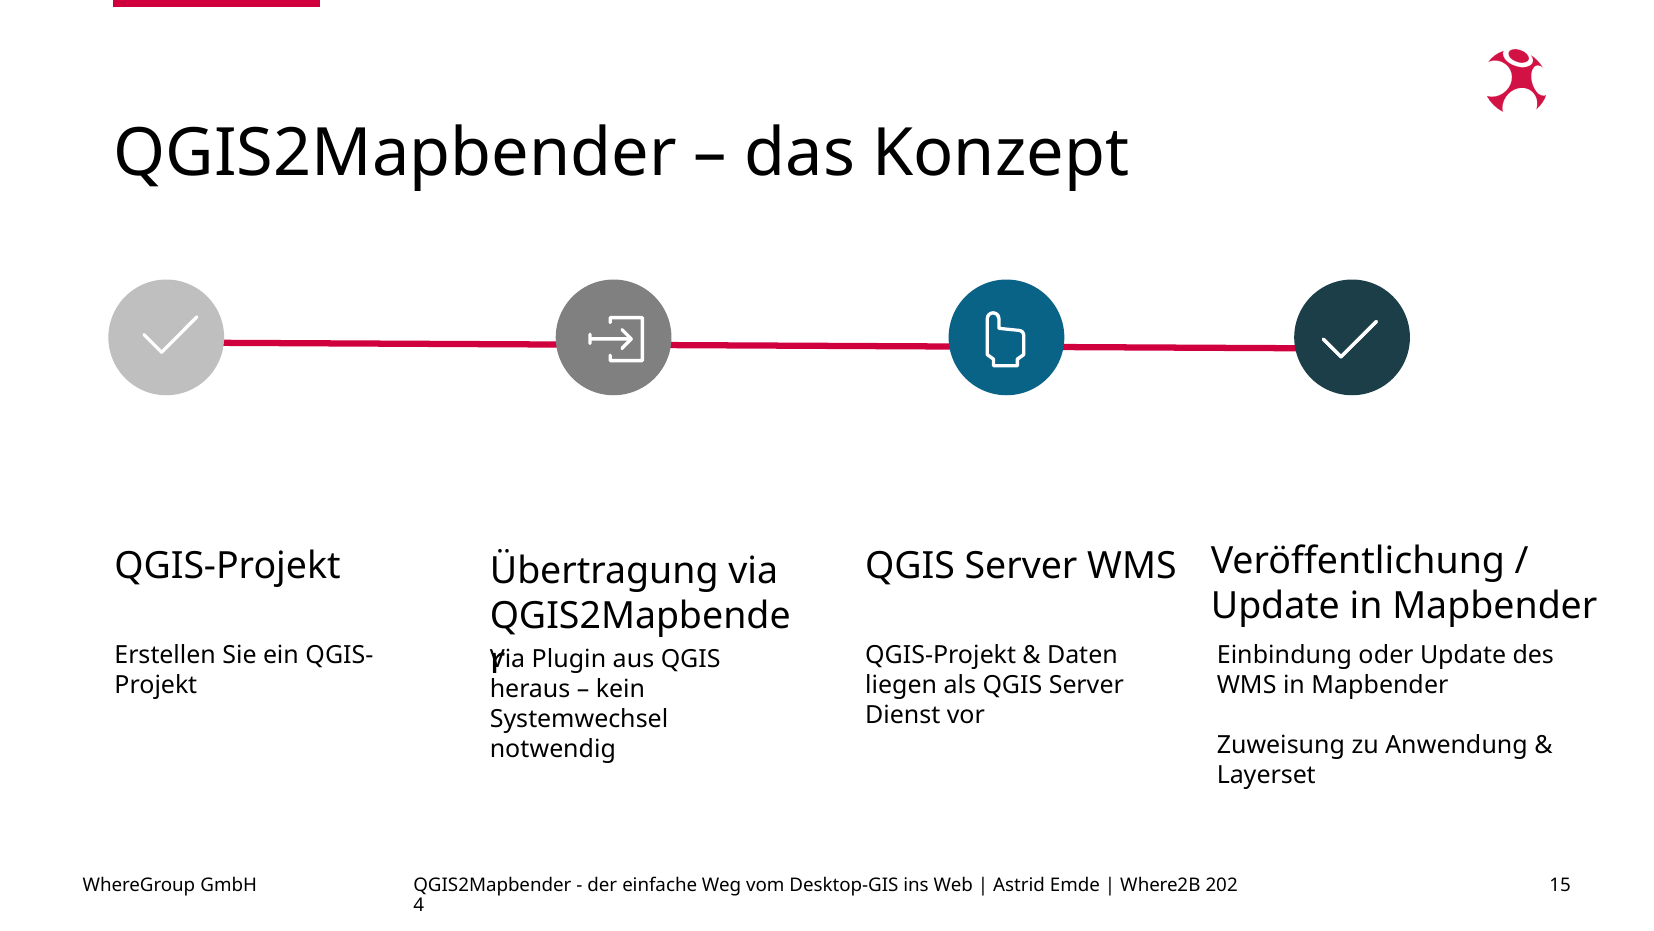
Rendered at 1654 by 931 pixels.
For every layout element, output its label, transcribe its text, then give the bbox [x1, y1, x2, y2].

text_box Einbindung oder Update des WMS in Mapbender Zuweisung zu Anwendung & Layerset [1216, 638, 1565, 789]
text_box QGIS-Projekt [114, 541, 404, 587]
text_box QGIS-Projekt & Daten liegen als QGIS Server Dienst vor [865, 638, 1155, 729]
text_box [555, 279, 672, 396]
text_box Veröffentlichung / Update in Mapbender [1210, 535, 1624, 626]
text_box Via Plugin aus QGIS heraus – kein Systemwechsel notwendig [489, 642, 780, 763]
picture [1483, 49, 1554, 118]
text_box QGIS2Mapbender – das Konzept [113, 108, 1488, 189]
text_box [108, 279, 225, 396]
text_box Übertragung via QGIS2Mapbender [489, 545, 798, 682]
text_box [1294, 279, 1410, 396]
text_box Erstellen Sie ein QGIS-Projekt [114, 638, 404, 699]
text_box [948, 279, 1065, 396]
text_box QGIS Server WMS [865, 541, 1182, 587]
